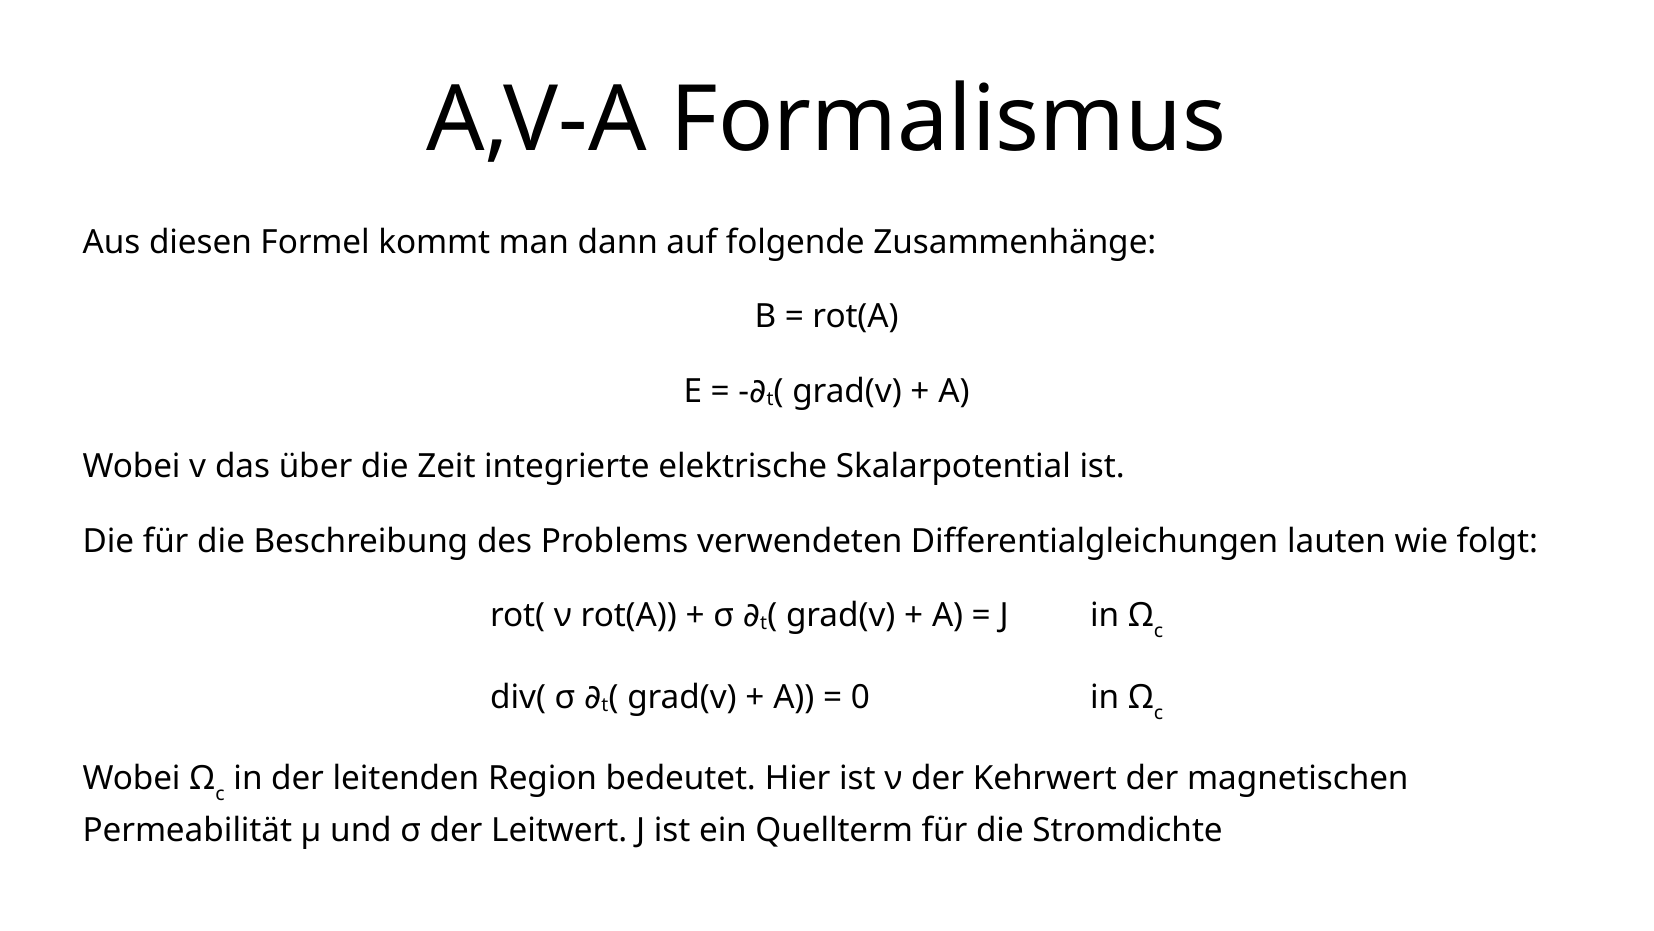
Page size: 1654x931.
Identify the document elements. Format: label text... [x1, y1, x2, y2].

list Aus diesen Formel kommt man dann auf folgende Zusammenhänge: B = rot(A) E = -∂t( grad(v) + A) Wobei v das über die Zeit integrierte elektrische Skalarpotential ist. Die für die Beschreibung des Problems verwendeten Differentialgleichungen lauten wie folgt: rot( ν rot(A)) + σ ∂t( grad(v) + A) = J in Ωc div( σ ∂t( grad(v) + A)) = 0 in Ωc Wobei Ωc in der leitenden Region bedeutet. Hier ist ν der Kehrwert der magnetischen Permeabilität μ und σ der Leitwert. J ist ein Quellterm für die Stromdichte [82, 217, 1571, 886]
title A,V-A Formalismus [82, 37, 1571, 193]
